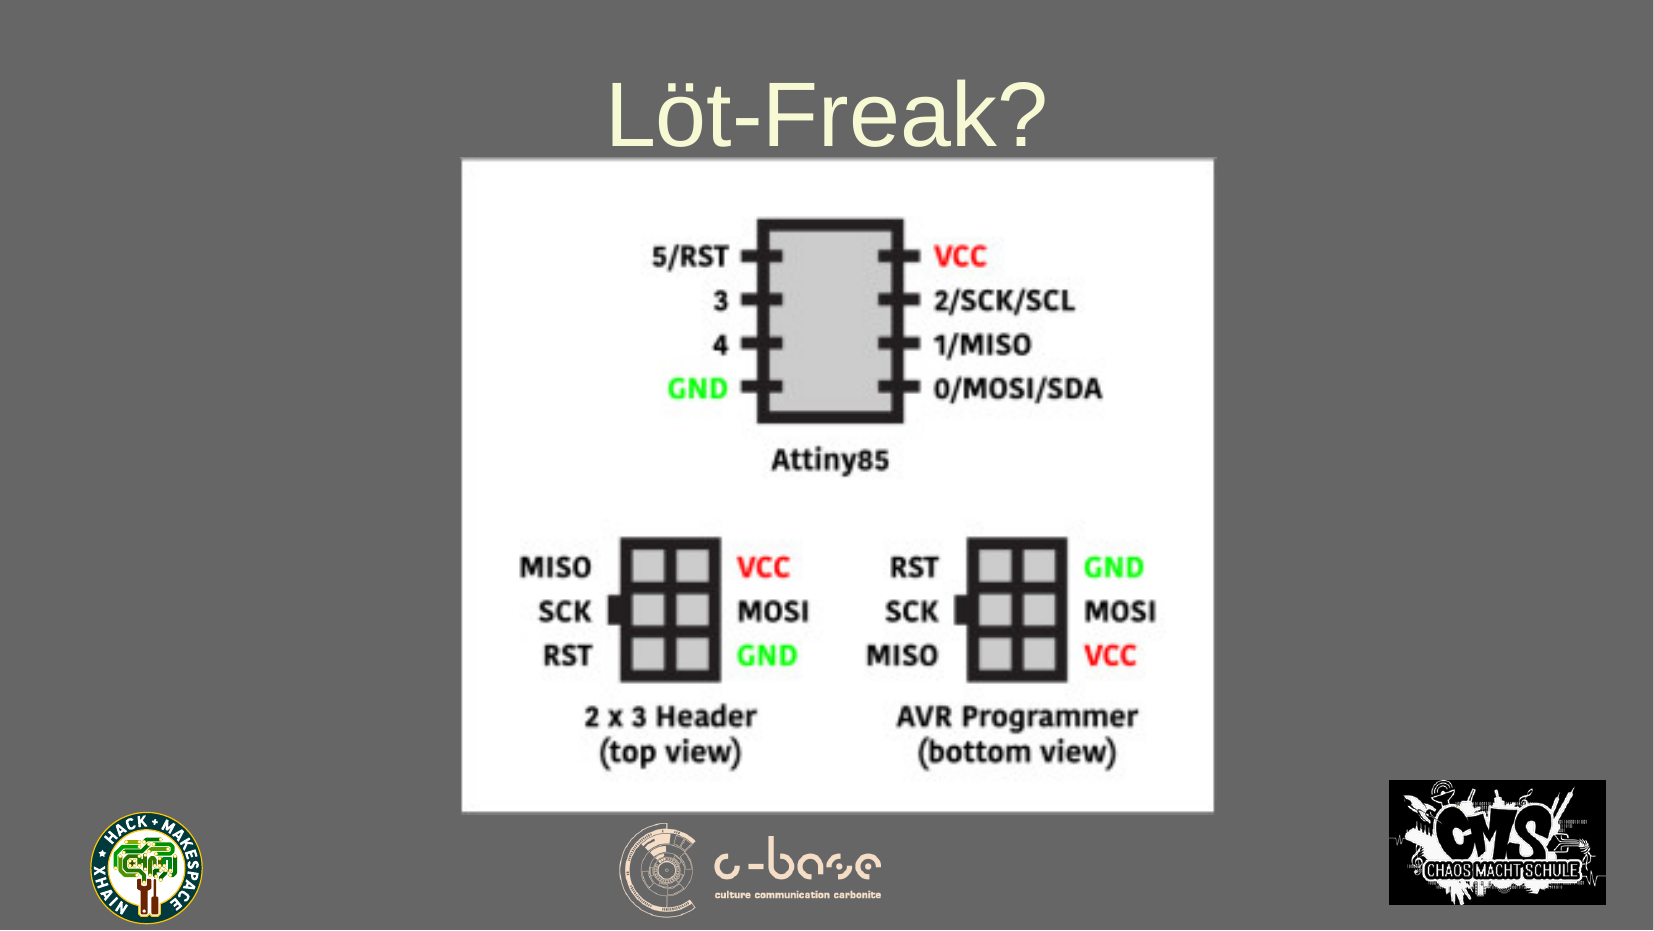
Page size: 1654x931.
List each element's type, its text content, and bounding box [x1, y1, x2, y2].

title Löt-Freak? [82, 37, 1571, 193]
picture [1389, 780, 1606, 905]
picture [460, 157, 1217, 931]
